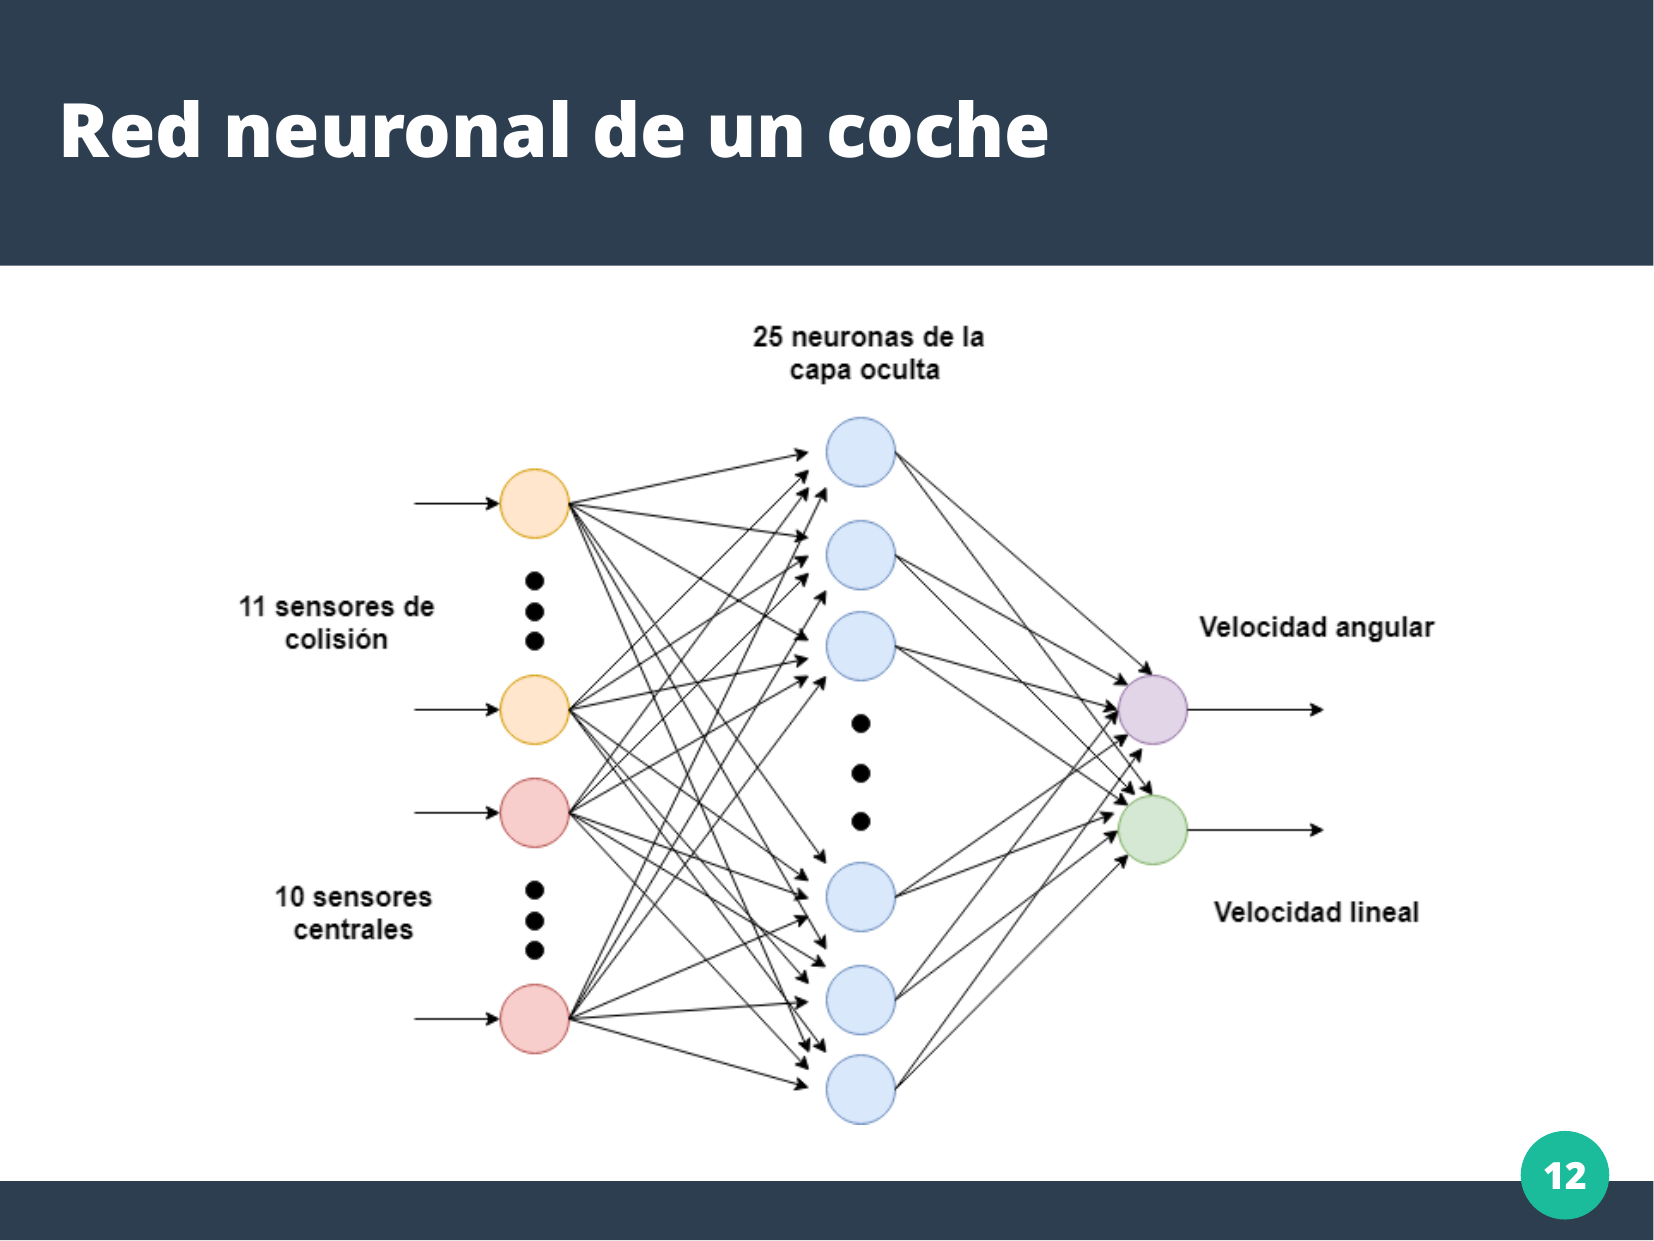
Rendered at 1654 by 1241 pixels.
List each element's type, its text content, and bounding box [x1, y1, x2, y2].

picture [208, 297, 1446, 1125]
title Red neuronal de un coche [59, 49, 1595, 207]
